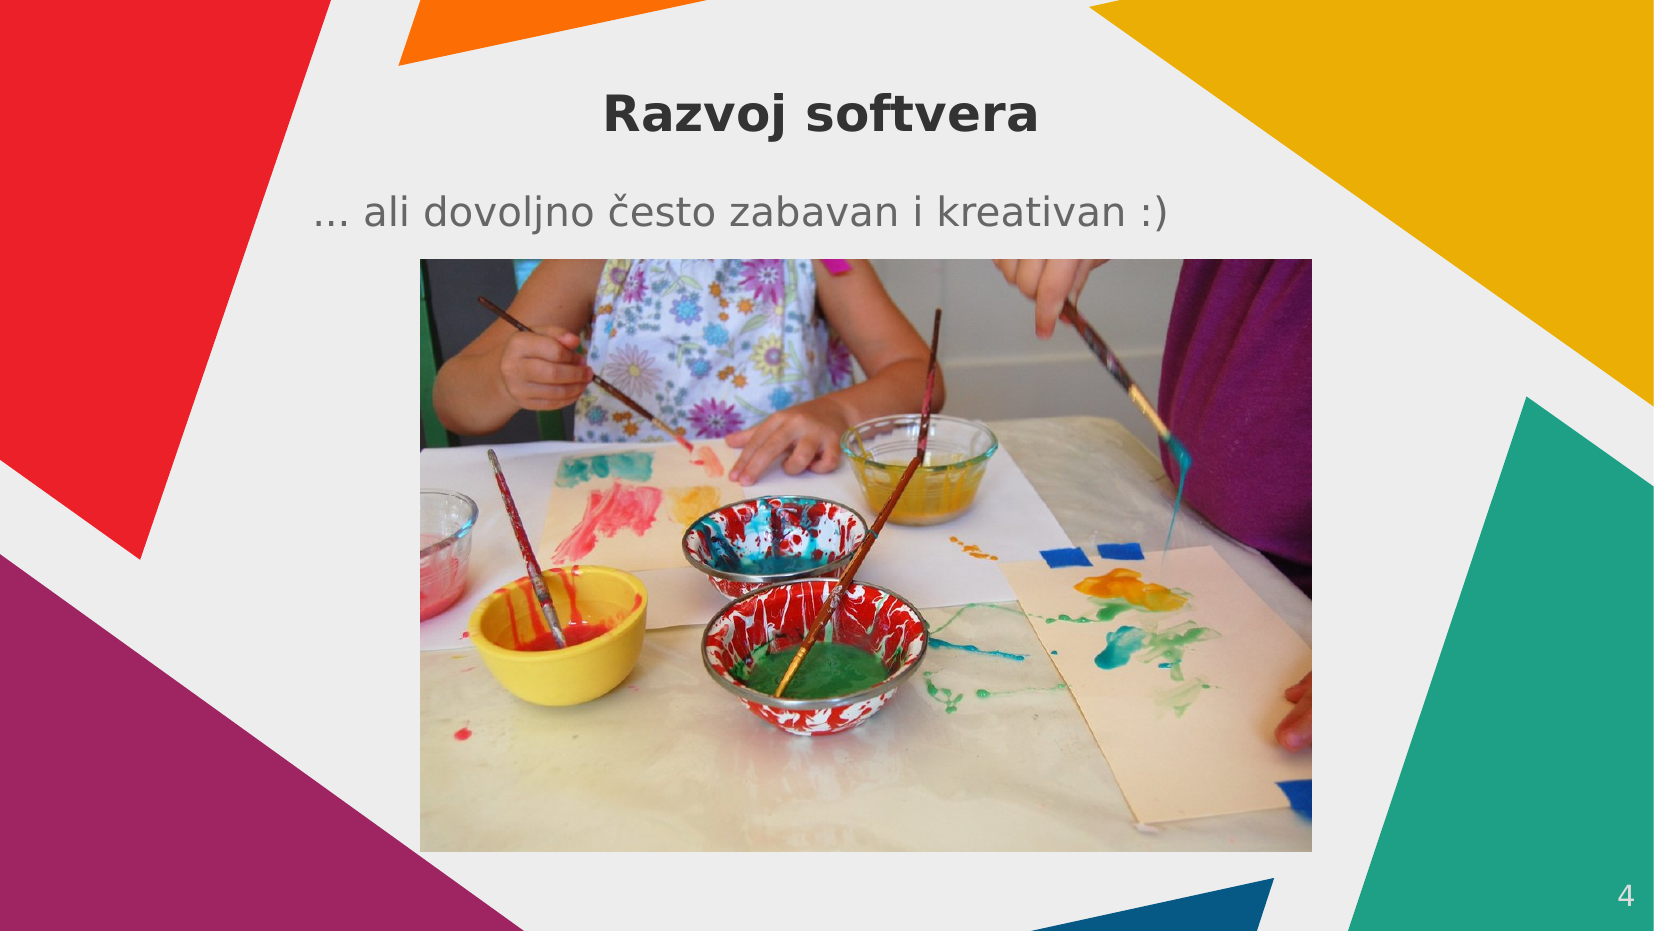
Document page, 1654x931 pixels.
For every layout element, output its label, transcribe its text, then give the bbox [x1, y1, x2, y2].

list ... ali dovoljno često zabavan i kreativan :) [241, 188, 1489, 402]
title Razvoj softvera [289, 36, 1372, 188]
picture [420, 259, 1312, 852]
